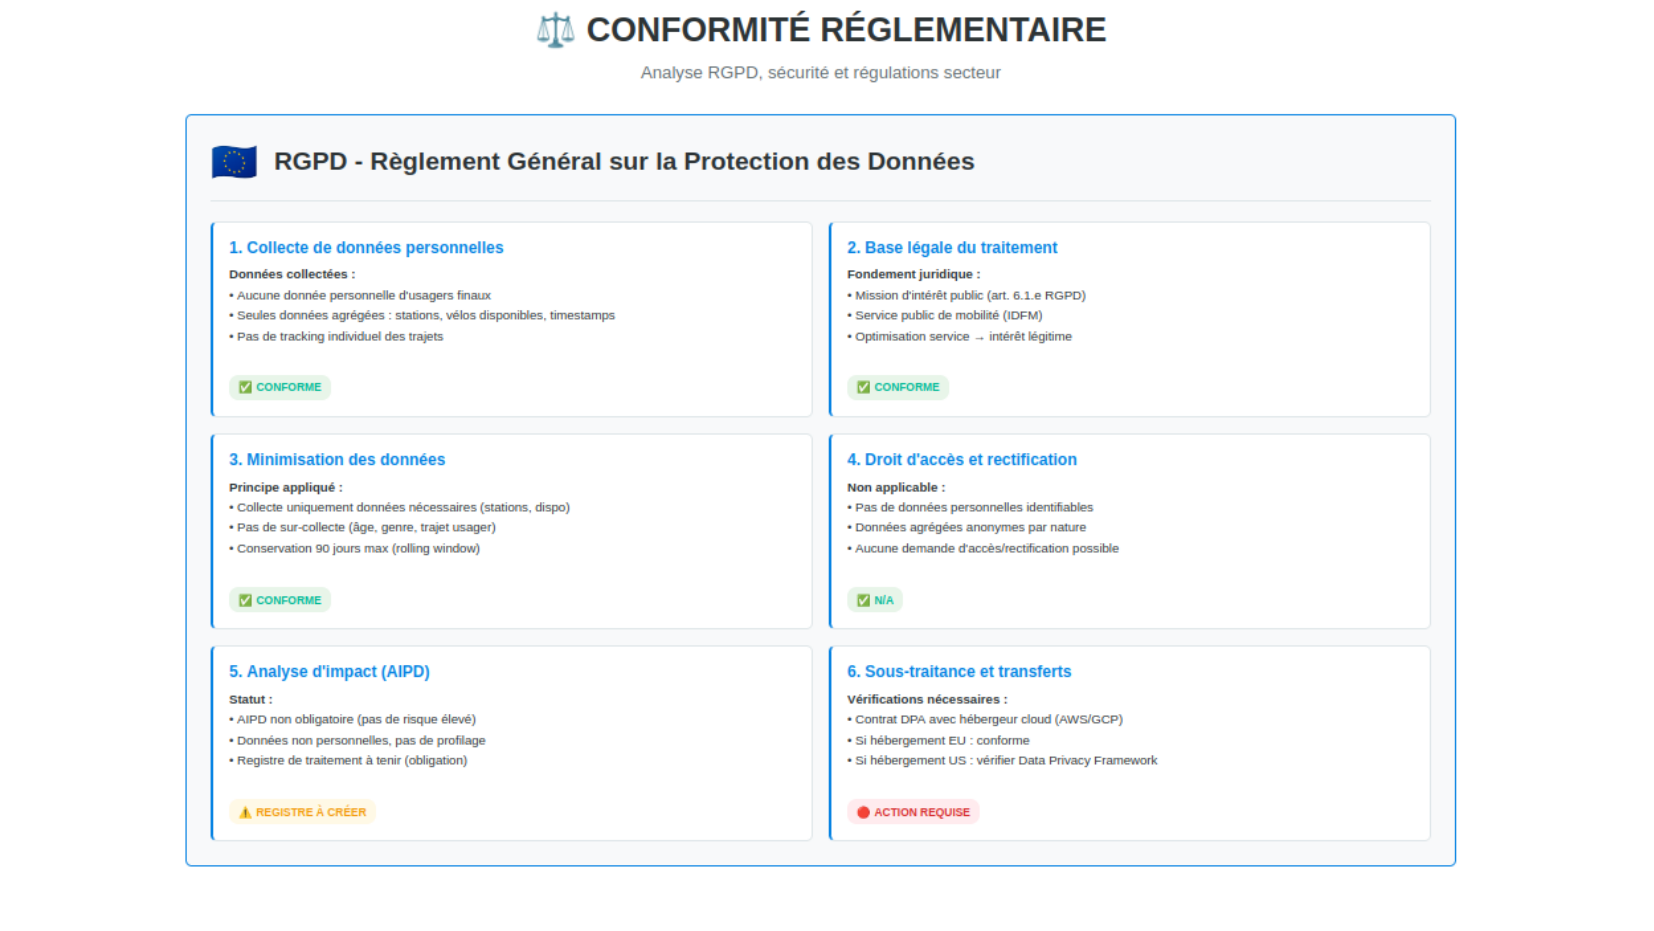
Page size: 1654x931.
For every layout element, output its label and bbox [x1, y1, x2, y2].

picture [175, 0, 1463, 868]
